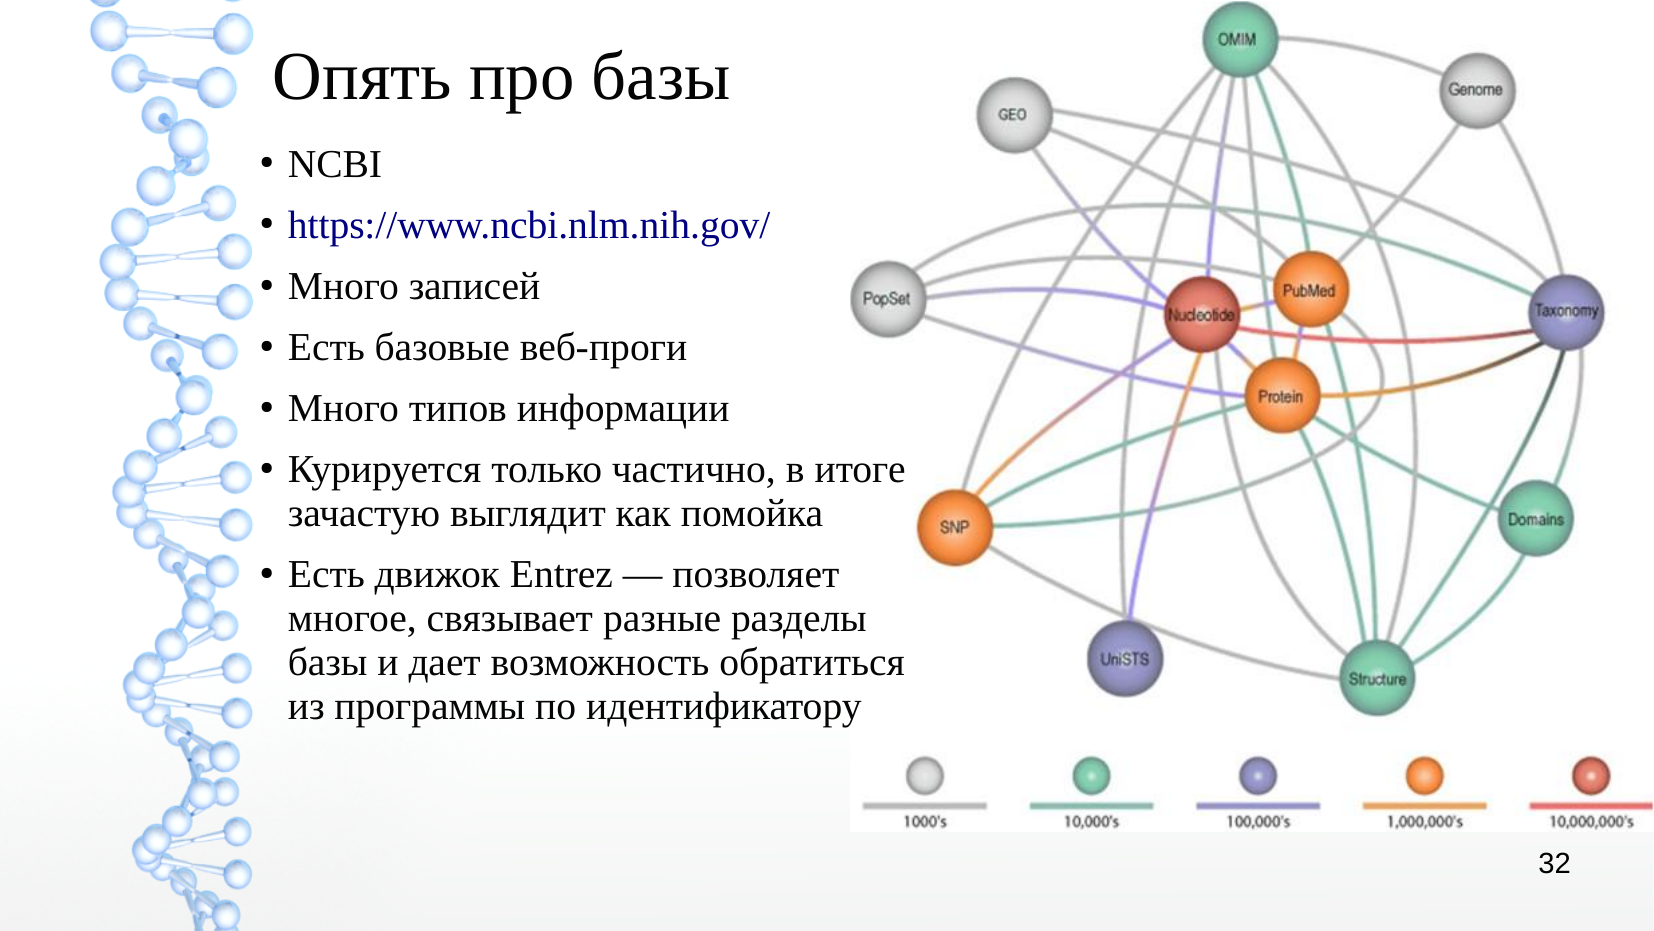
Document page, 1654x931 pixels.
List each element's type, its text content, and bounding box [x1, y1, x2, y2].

title Опять про базы [0, 0, 1004, 154]
picture [0, 0, 1654, 931]
list NCBI https://www.ncbi.nlm.nih.gov/ Много записей Есть базовые веб-проги Много типов информации Курируется только частично, в итоге зачастую выглядит как помойка Есть движок Entrez — позволяет многое, связывает разные разделы базы и дает возможность обратиться из программы по идентификатору [259, 141, 910, 792]
